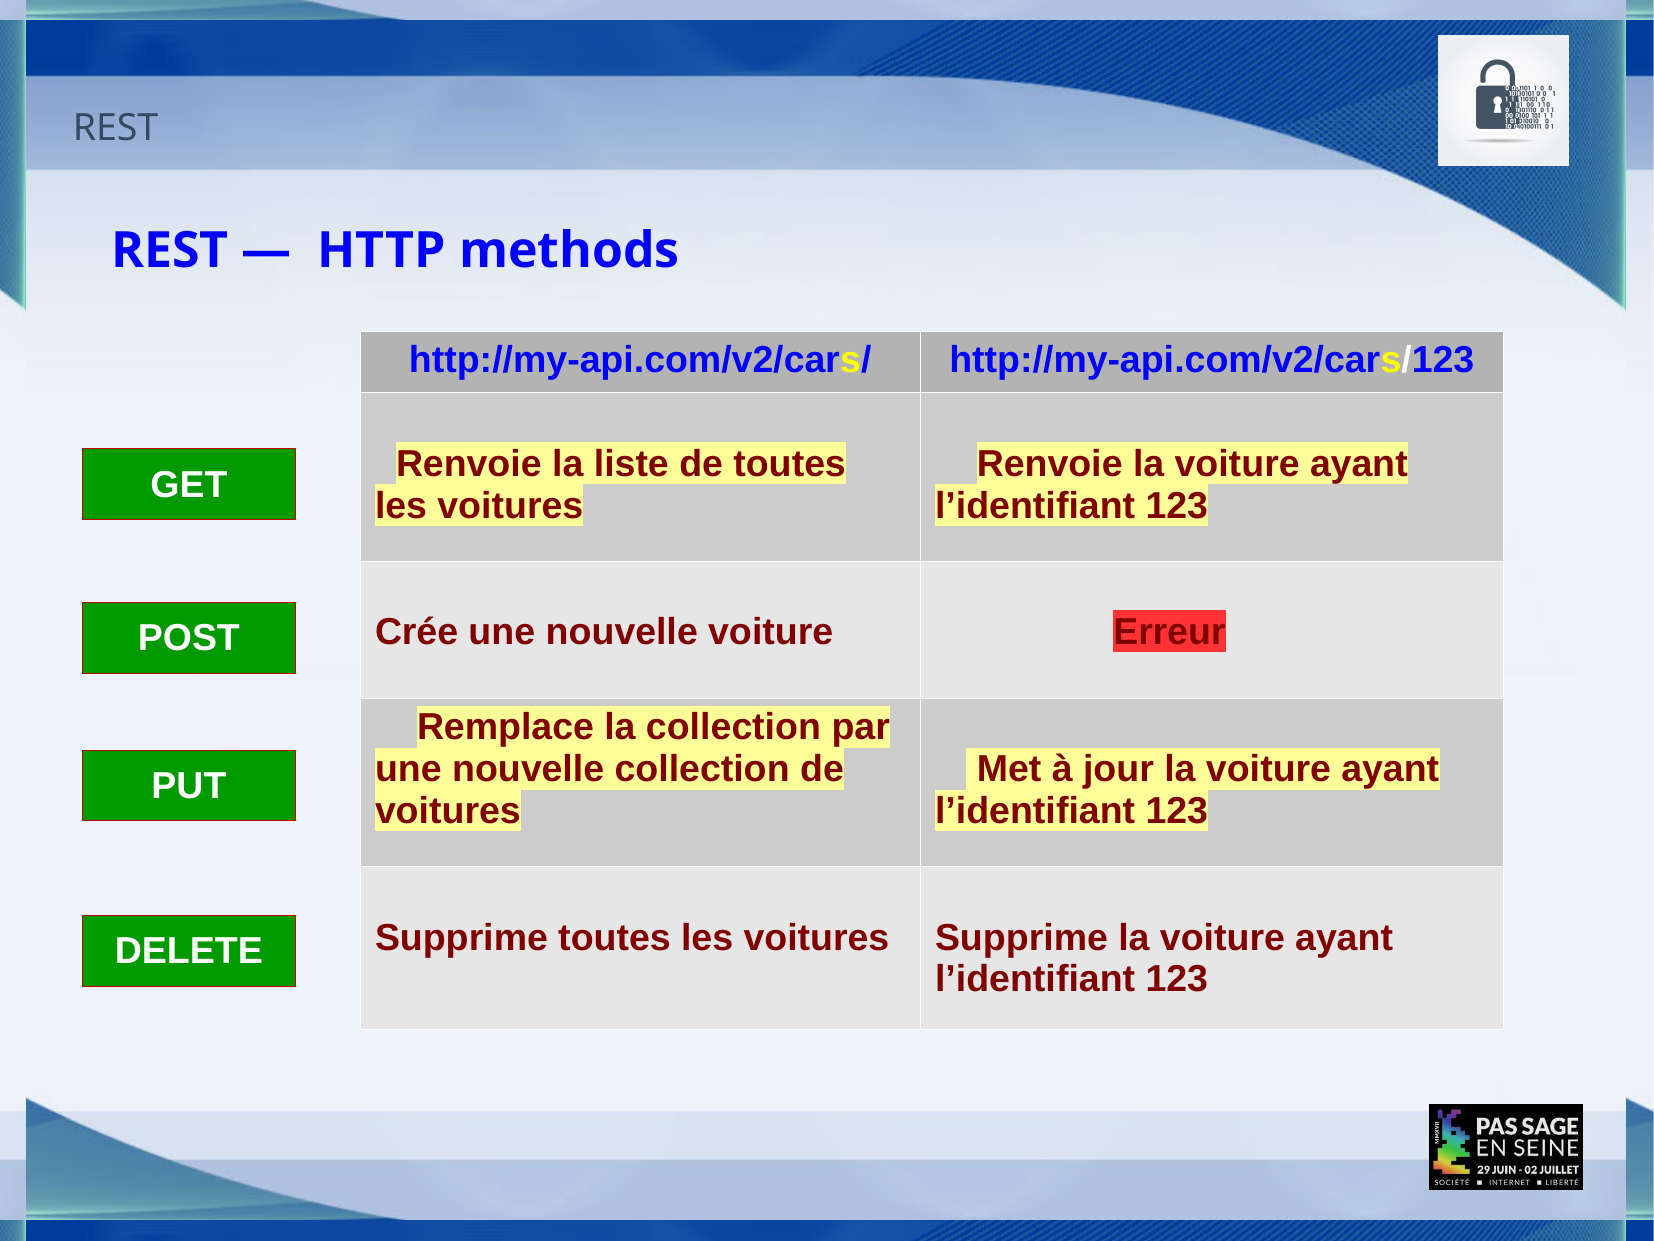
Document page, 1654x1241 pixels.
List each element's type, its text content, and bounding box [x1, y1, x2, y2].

table_cell Met à jour la voiture ayant l’identifiant 123 [921, 699, 1503, 866]
text_box PUT [82, 750, 296, 821]
table_header http://my-api.com/v2/cars/123 [921, 332, 1503, 392]
table_header http://my-api.com/v2/cars/ [361, 332, 920, 392]
table_cell Supprime la voiture ayant l’identifiant 123 [921, 867, 1503, 1029]
table_cell Erreur [921, 562, 1503, 698]
table_cell Renvoie la voiture ayant l’identifiant 123 [921, 393, 1503, 561]
text_box POST [82, 602, 296, 674]
table_cell Remplace la collection par une nouvelle collection de voitures [361, 699, 920, 866]
title REST — HTTP methods [47, 206, 745, 290]
text_box GET [82, 448, 296, 520]
title REST [30, 82, 201, 170]
table_cell Supprime toutes les voitures [361, 867, 920, 1029]
picture [0, 0, 1654, 1241]
text_box DELETE [82, 915, 296, 987]
table_cell Crée une nouvelle voiture [361, 562, 920, 698]
table_cell Renvoie la liste de toutes les voitures [361, 393, 920, 561]
